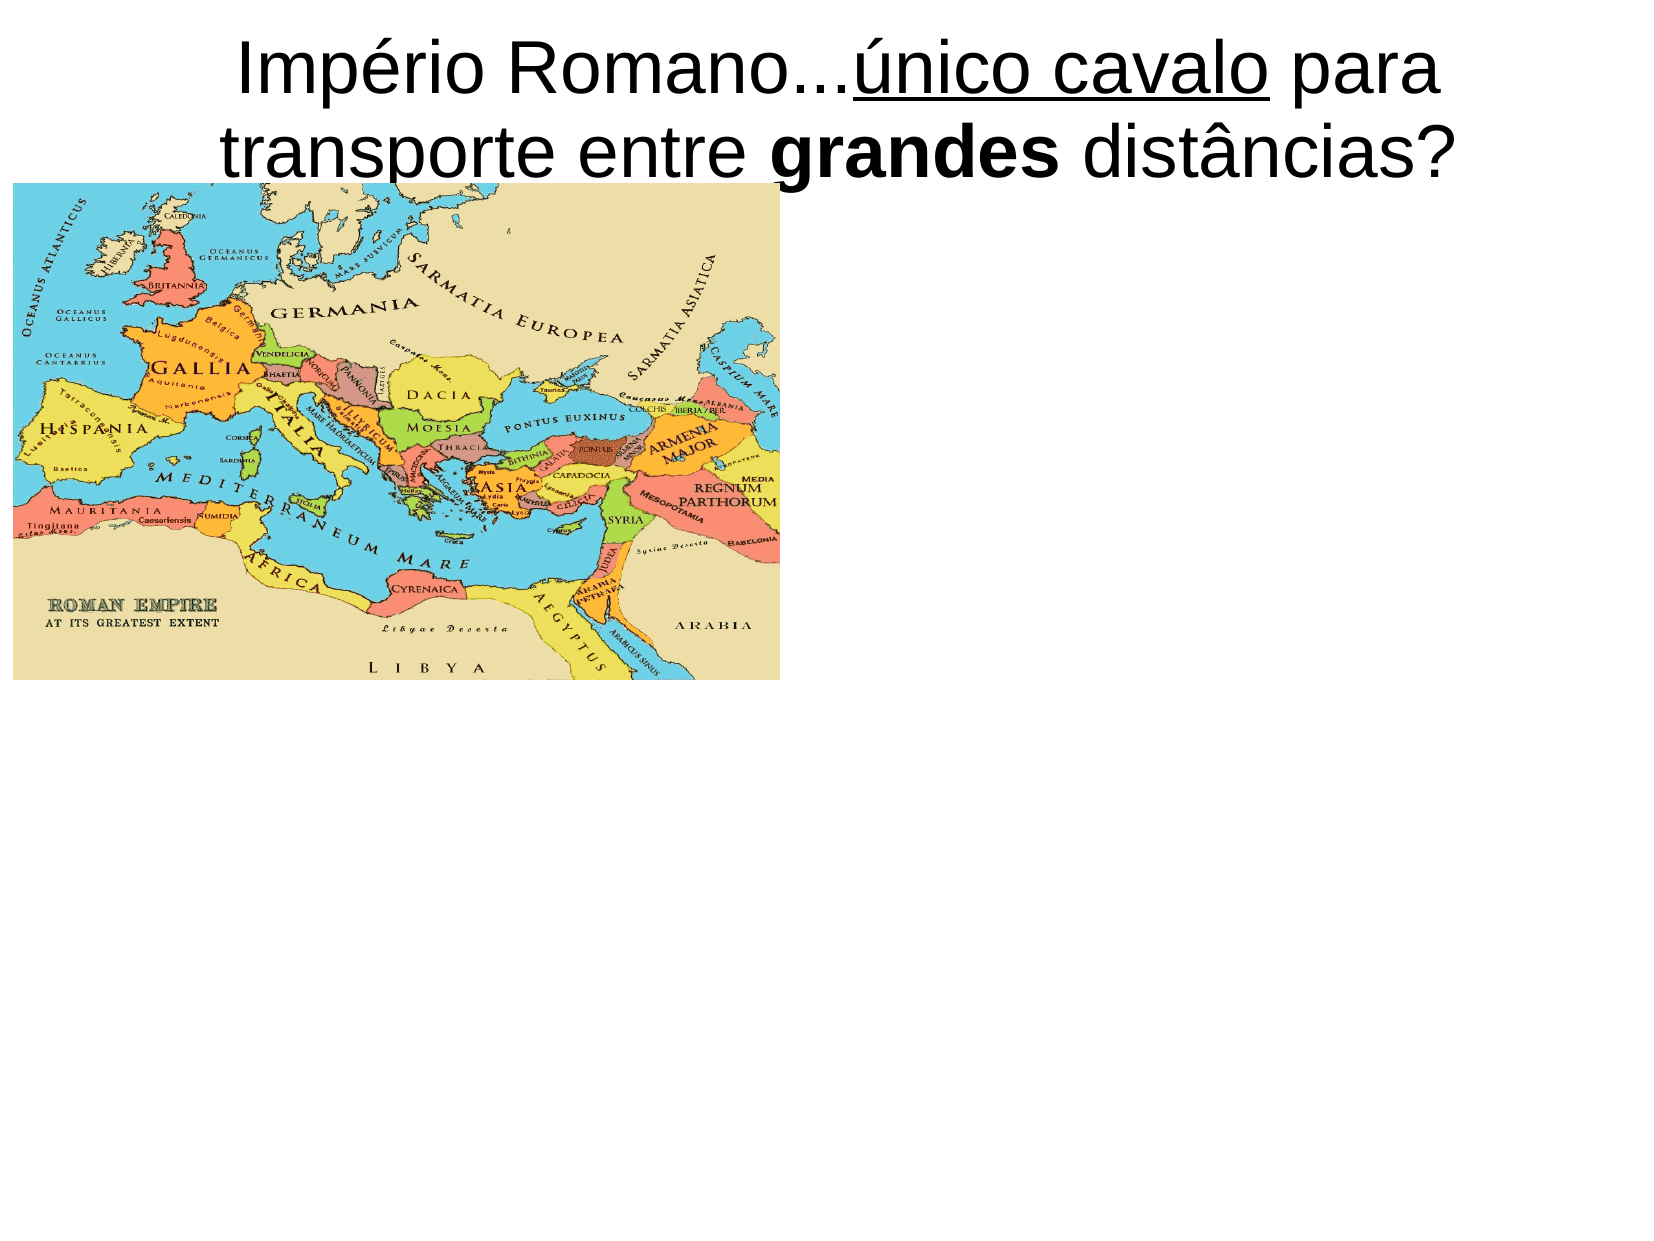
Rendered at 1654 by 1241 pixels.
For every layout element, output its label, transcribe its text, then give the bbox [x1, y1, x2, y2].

picture [13, 183, 780, 680]
title Império Romano...único cavalo para transporte entre grandes distâncias? [94, 5, 1583, 213]
